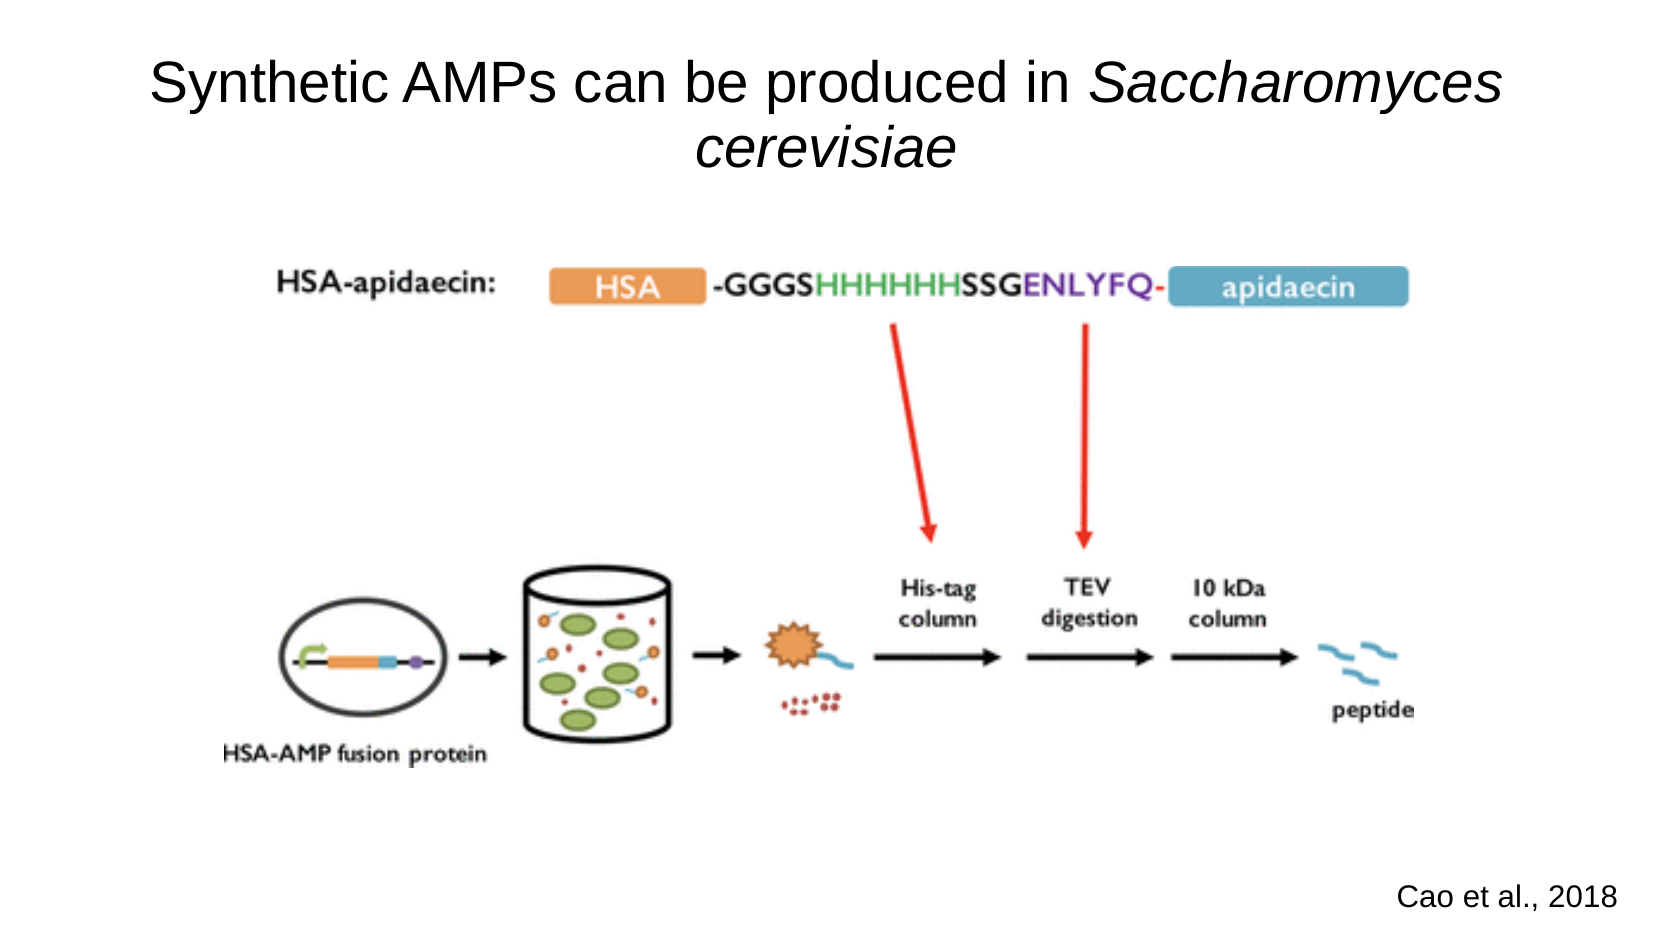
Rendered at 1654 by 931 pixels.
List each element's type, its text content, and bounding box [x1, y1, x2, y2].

picture [224, 266, 1414, 768]
text_box Cao et al., 2018 [1381, 871, 1654, 922]
title Synthetic AMPs can be produced in Saccharomyces cerevisiae [82, 36, 1571, 193]
